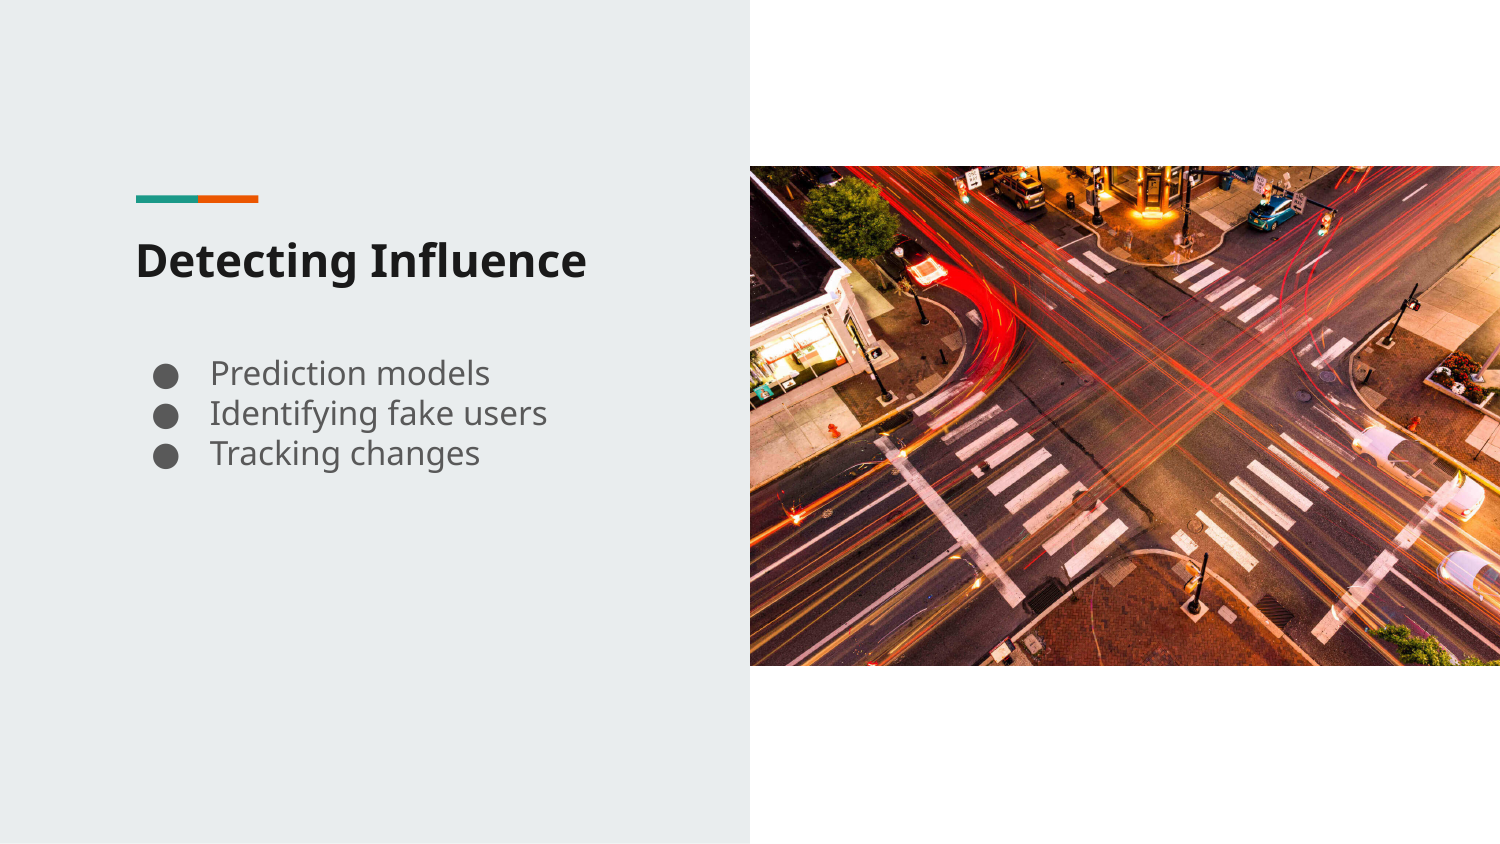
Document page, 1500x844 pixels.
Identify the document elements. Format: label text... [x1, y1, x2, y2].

picture [750, 166, 1500, 666]
title Detecting Influence [119, 216, 719, 494]
subtitle Prediction models Identifying fake users Tracking changes [119, 337, 662, 652]
